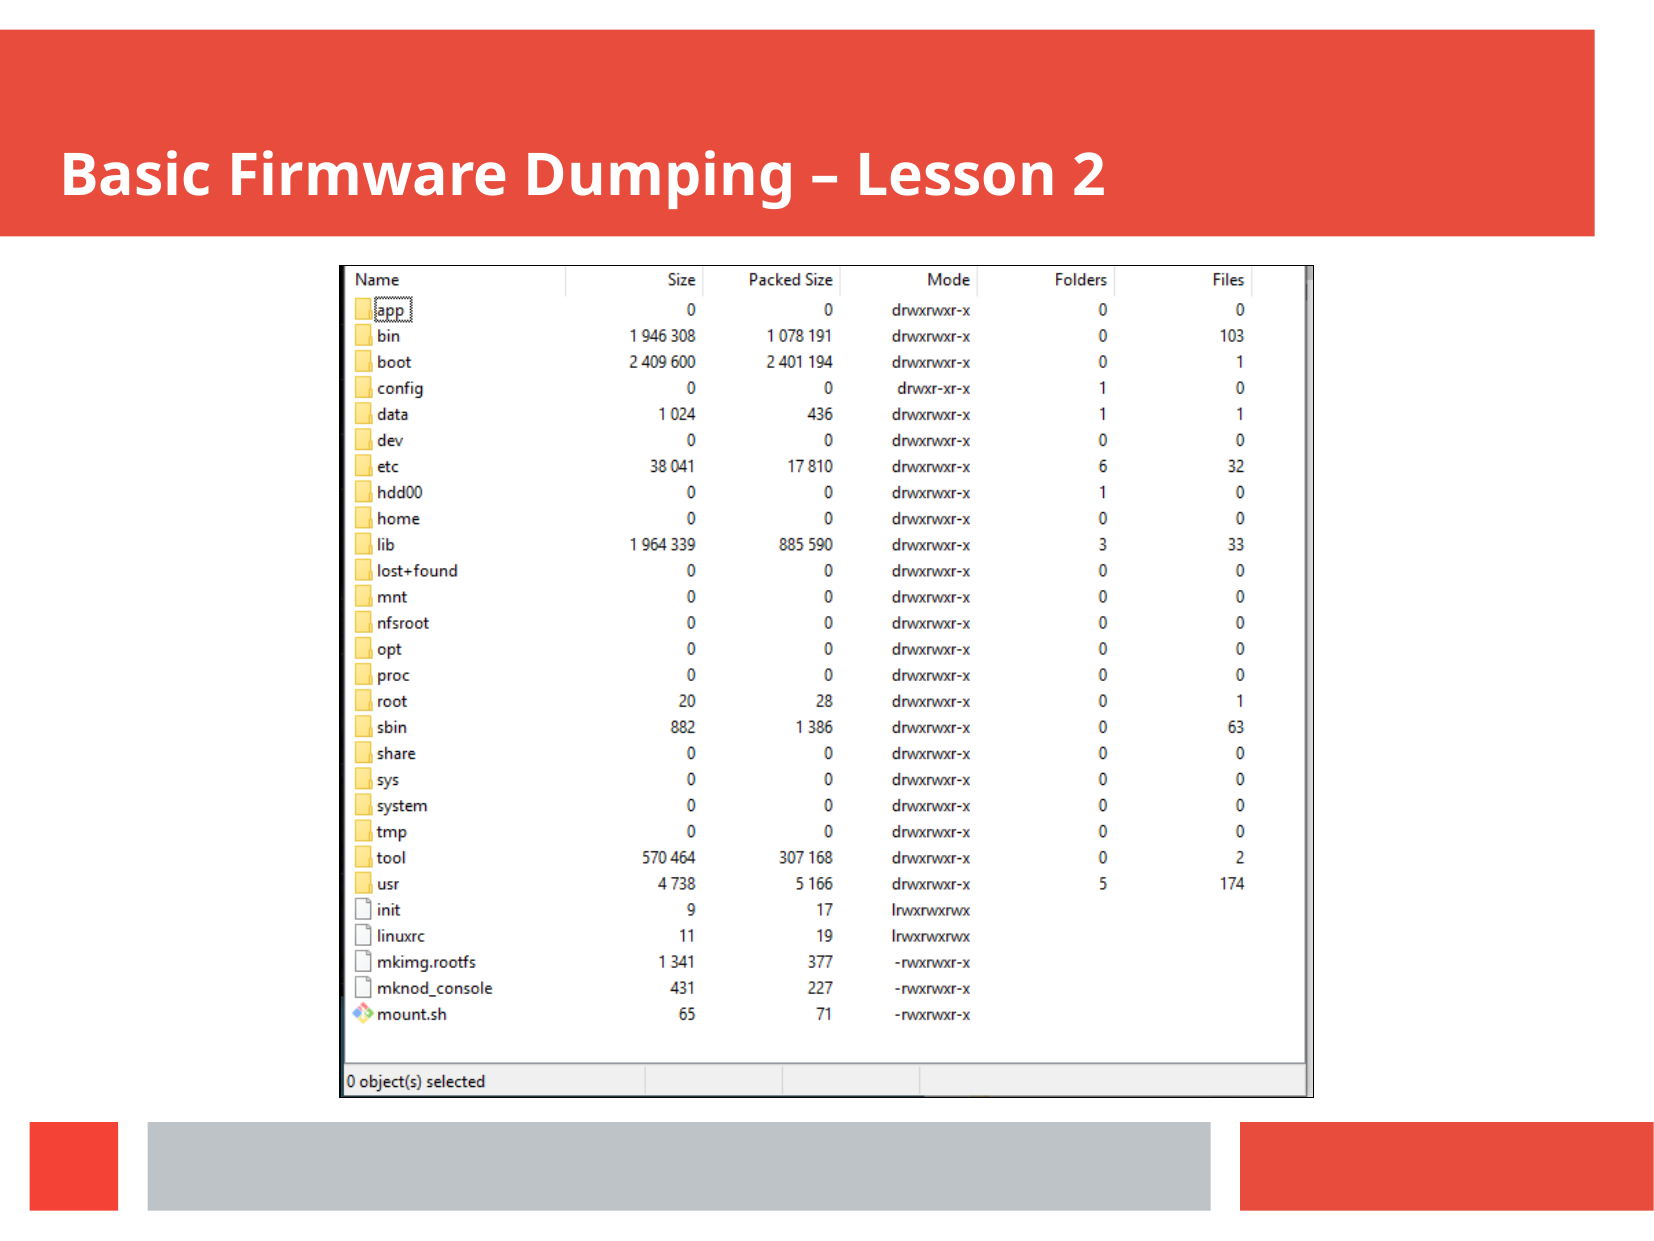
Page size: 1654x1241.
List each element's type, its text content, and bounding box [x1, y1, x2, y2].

picture [340, 266, 1313, 1097]
text_box Basic Firmware Dumping – Lesson 2 [59, 59, 1595, 207]
